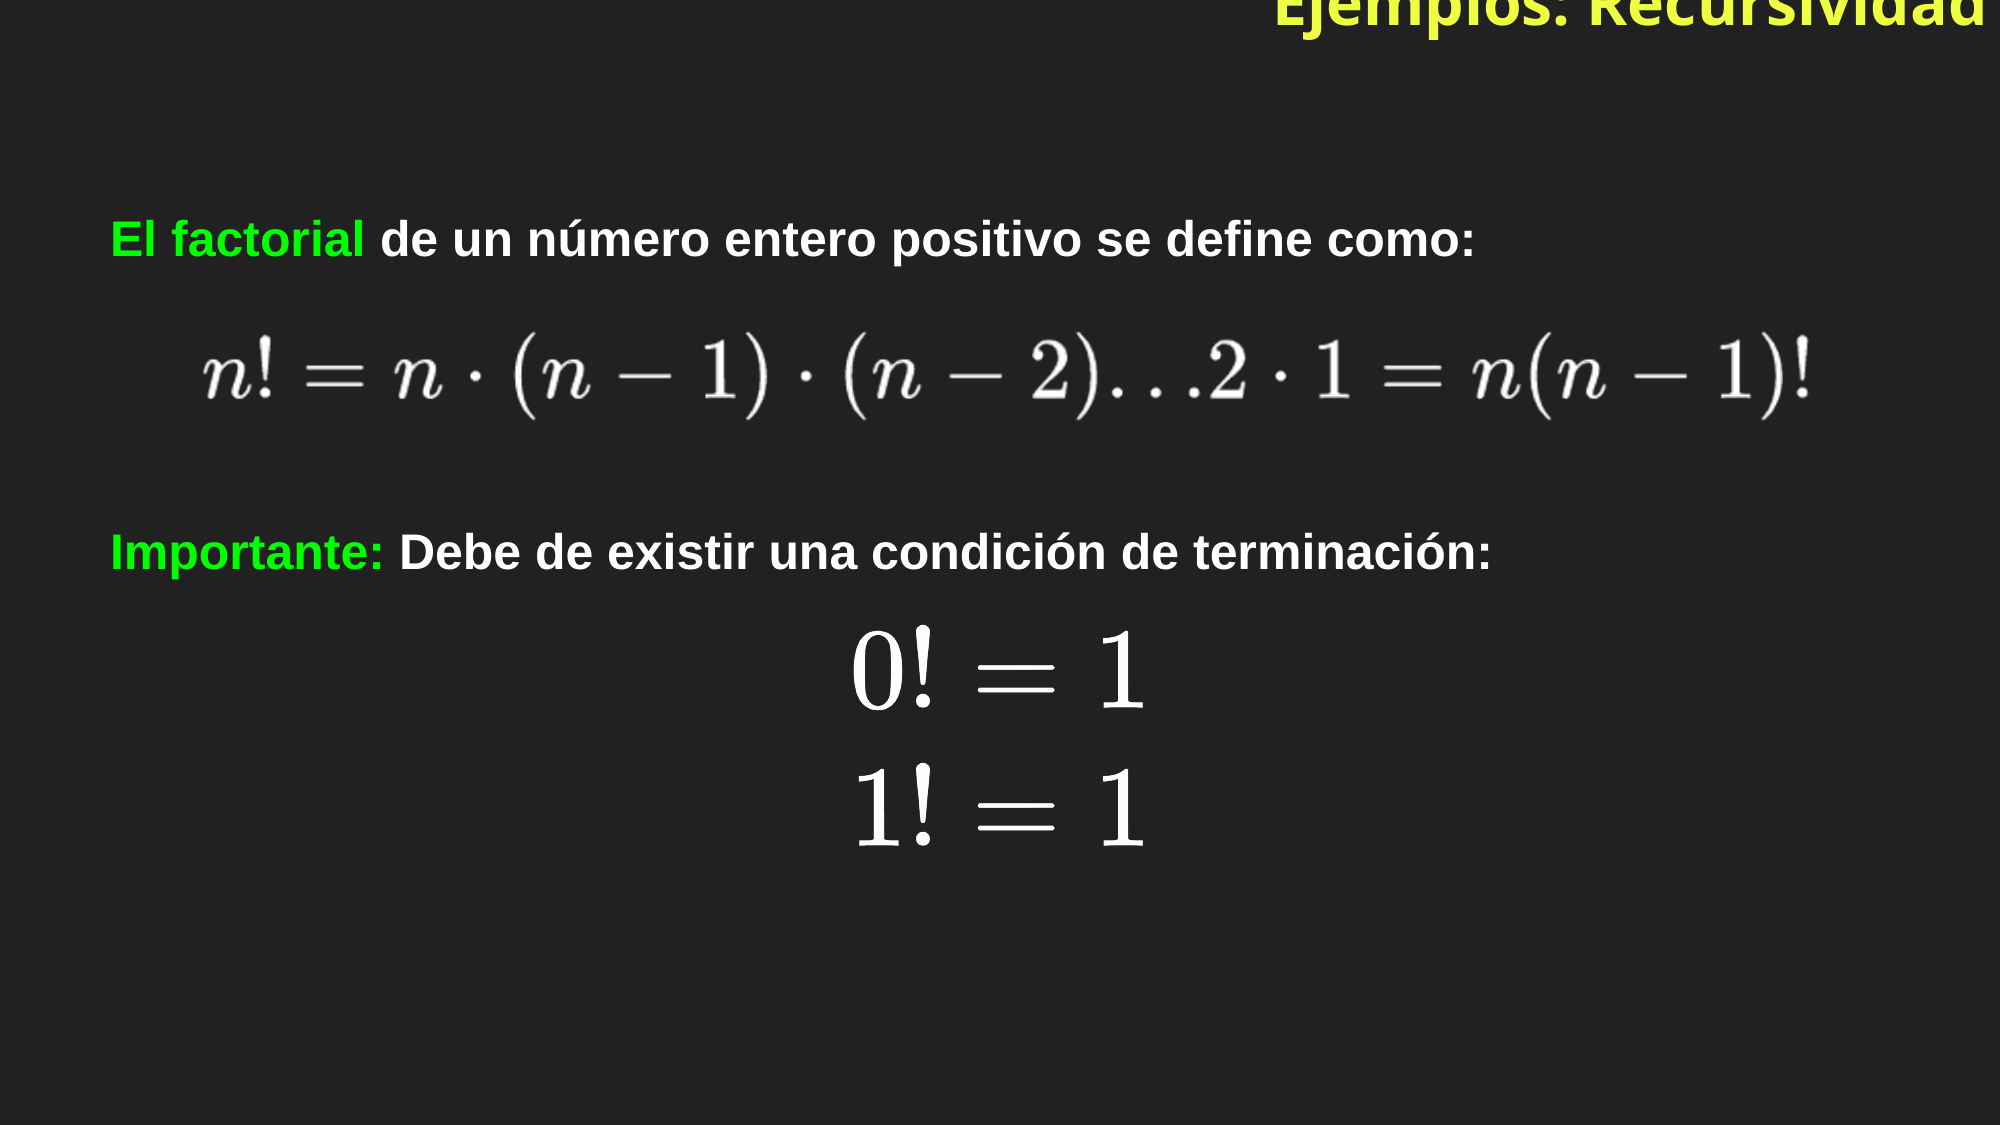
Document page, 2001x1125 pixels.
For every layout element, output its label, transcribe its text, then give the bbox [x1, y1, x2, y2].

picture [191, 325, 1826, 430]
picture [849, 617, 1151, 722]
text_box El factorial de un número entero positivo se define como: [94, 191, 1923, 304]
title Ejemplos: Recursividad [1260, 19, 1989, 132]
text_box Importante: Debe de existir una condición de terminación: [94, 504, 1923, 617]
picture [849, 755, 1151, 860]
